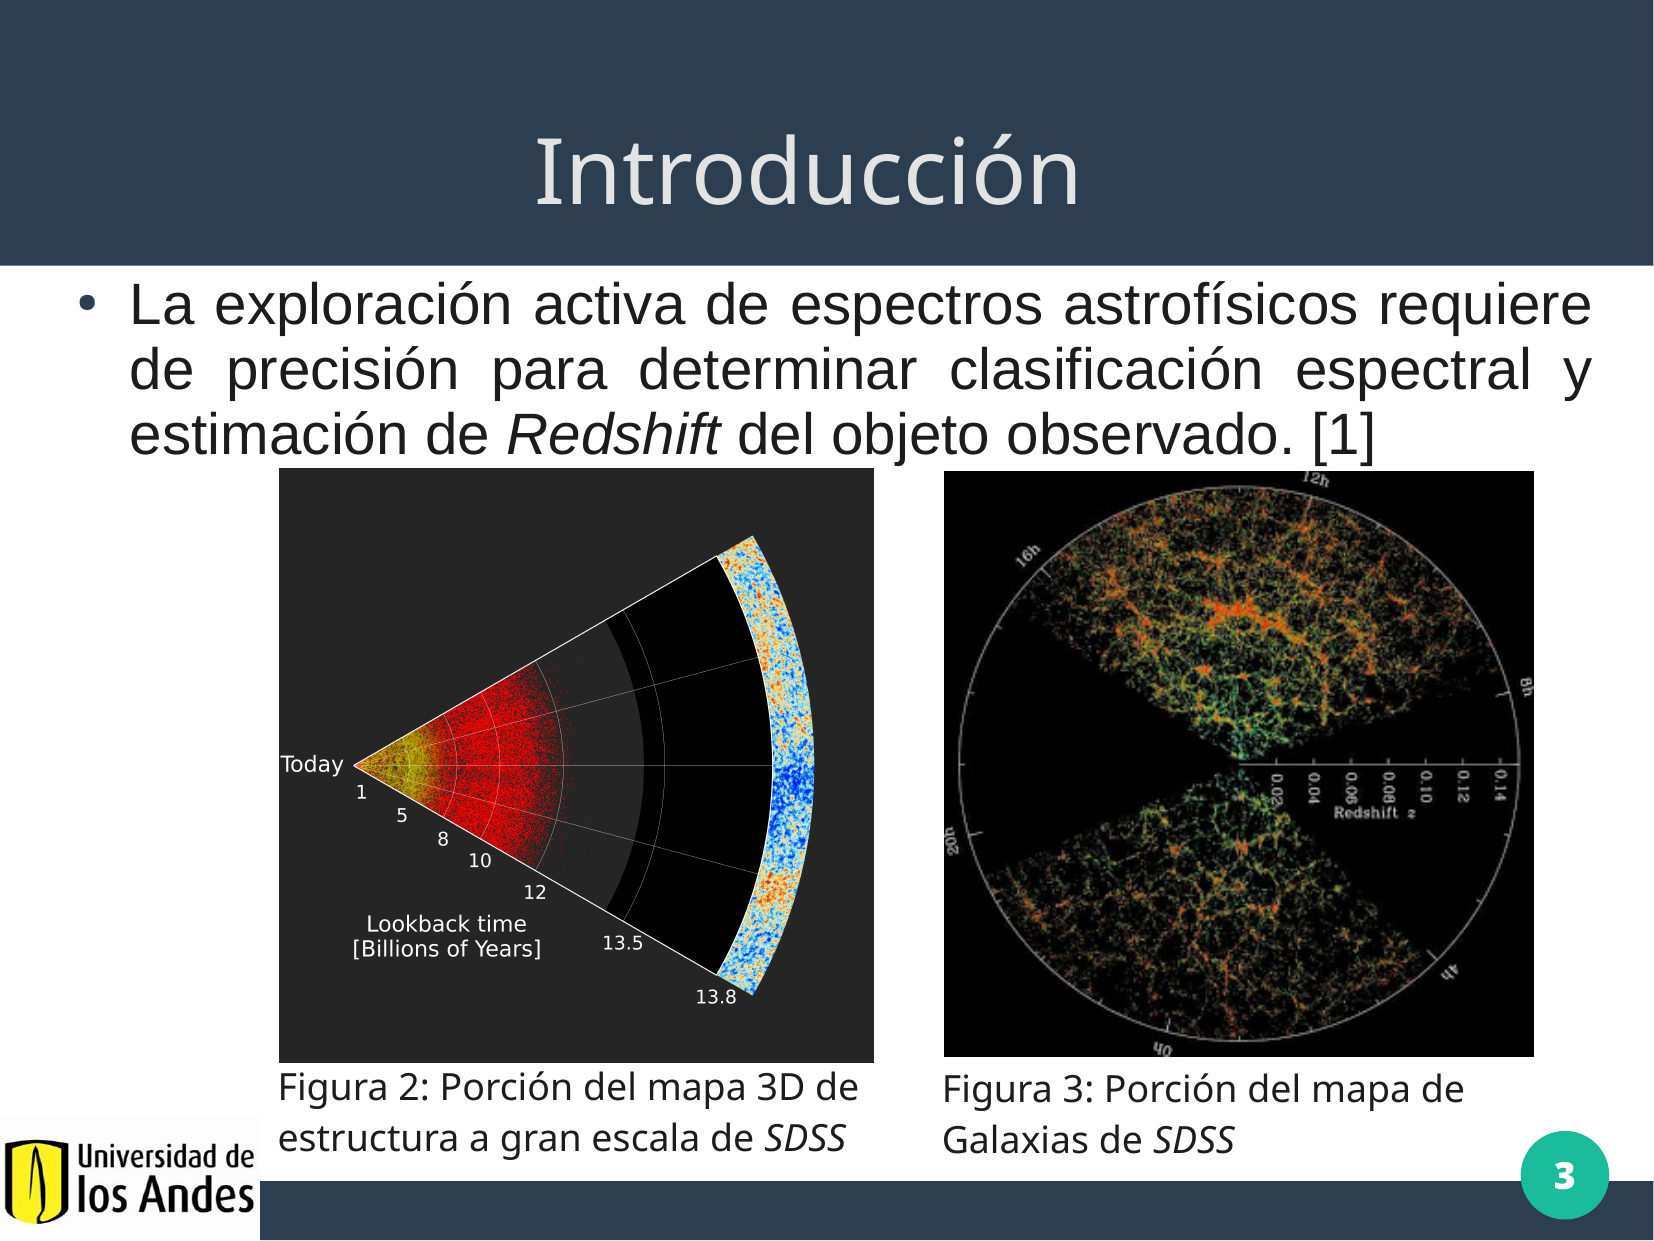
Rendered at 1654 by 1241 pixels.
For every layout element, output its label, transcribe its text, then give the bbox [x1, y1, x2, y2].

list La exploración activa de espectros astrofísicos requiere de precisión para determinar clasificación espectral y estimación de Redshift del objeto observado. [1] [59, 271, 1595, 1099]
picture [0, 1116, 260, 1241]
picture [279, 468, 874, 1053]
title Introducción [67, 90, 1604, 249]
text_box Figura 2: Porción del mapa 3D de estructura a gran escala de SDSS [262, 1053, 1205, 1199]
picture [944, 471, 1534, 1057]
text_box Figura 3: Porción del mapa de Galaxias de SDSS [1205, 1055, 1518, 1158]
